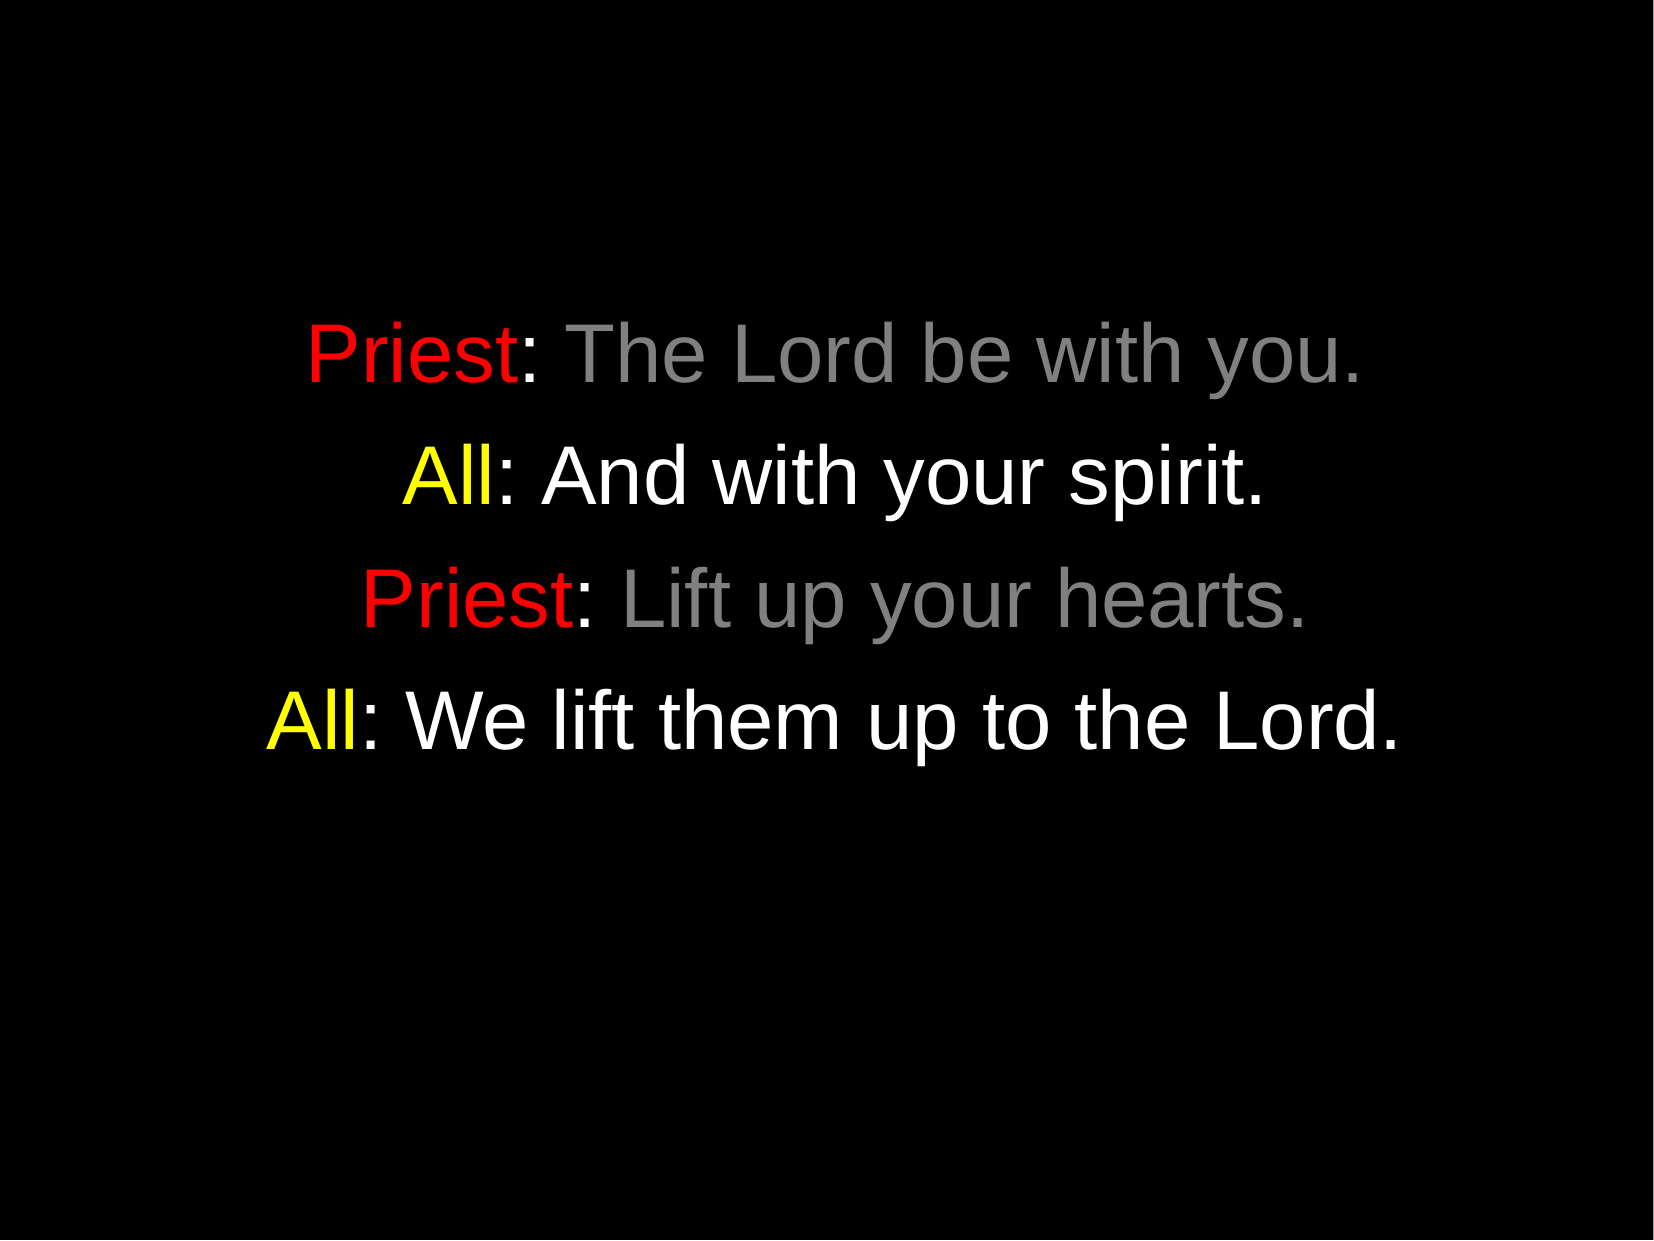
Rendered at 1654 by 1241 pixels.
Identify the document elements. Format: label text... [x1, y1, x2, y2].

list Priest: The Lord be with you. All: And with your spirit. Priest: Lift up your hearts. All: We lift them up to the Lord. [0, 307, 1654, 1027]
